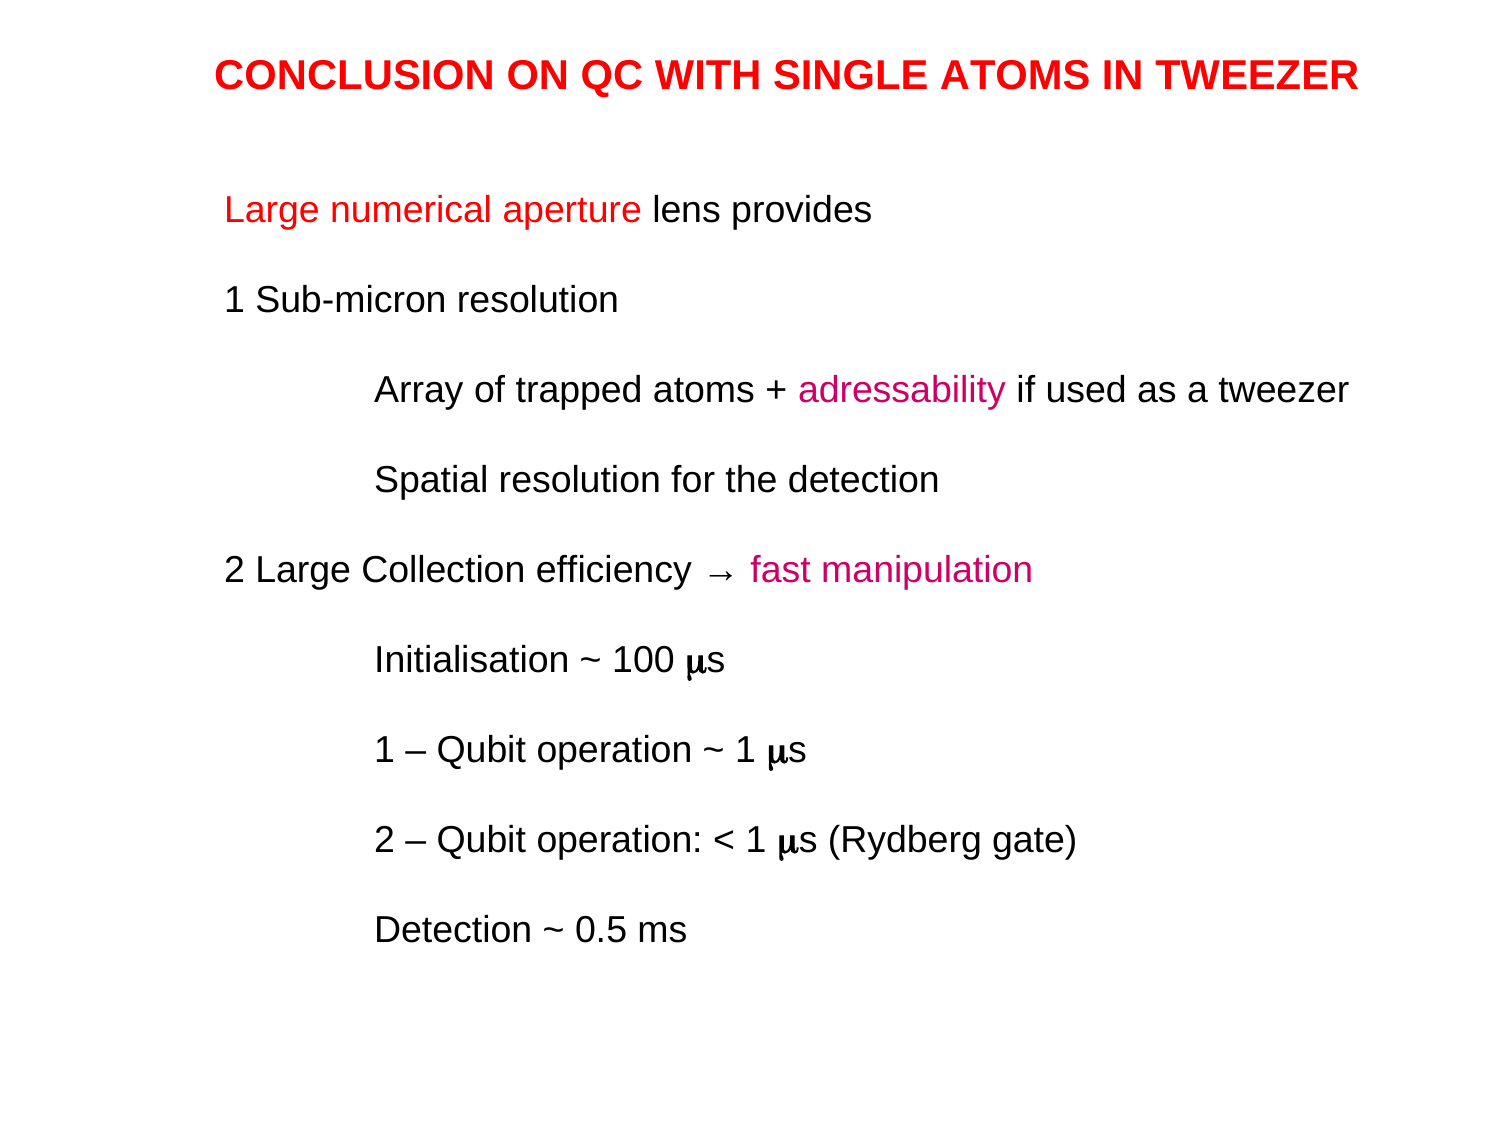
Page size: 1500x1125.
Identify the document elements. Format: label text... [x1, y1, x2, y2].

text_box Large numerical aperture lens provides 1 Sub-micron resolution Array of trapped atoms + adressability if used as a tweezer Spatial resolution for the detection 2 Large Collection efficiency → fast manipulation Initialisation ~ 100 s 1 – Qubit operation ~ 1 s 2 – Qubit operation: < 1 s (Rydberg gate) Detection ~ 0.5 ms [209, 177, 1365, 958]
text_box CONCLUSION ON QC WITH SINGLE ATOMS IN TWEEZER [199, 40, 1375, 106]
